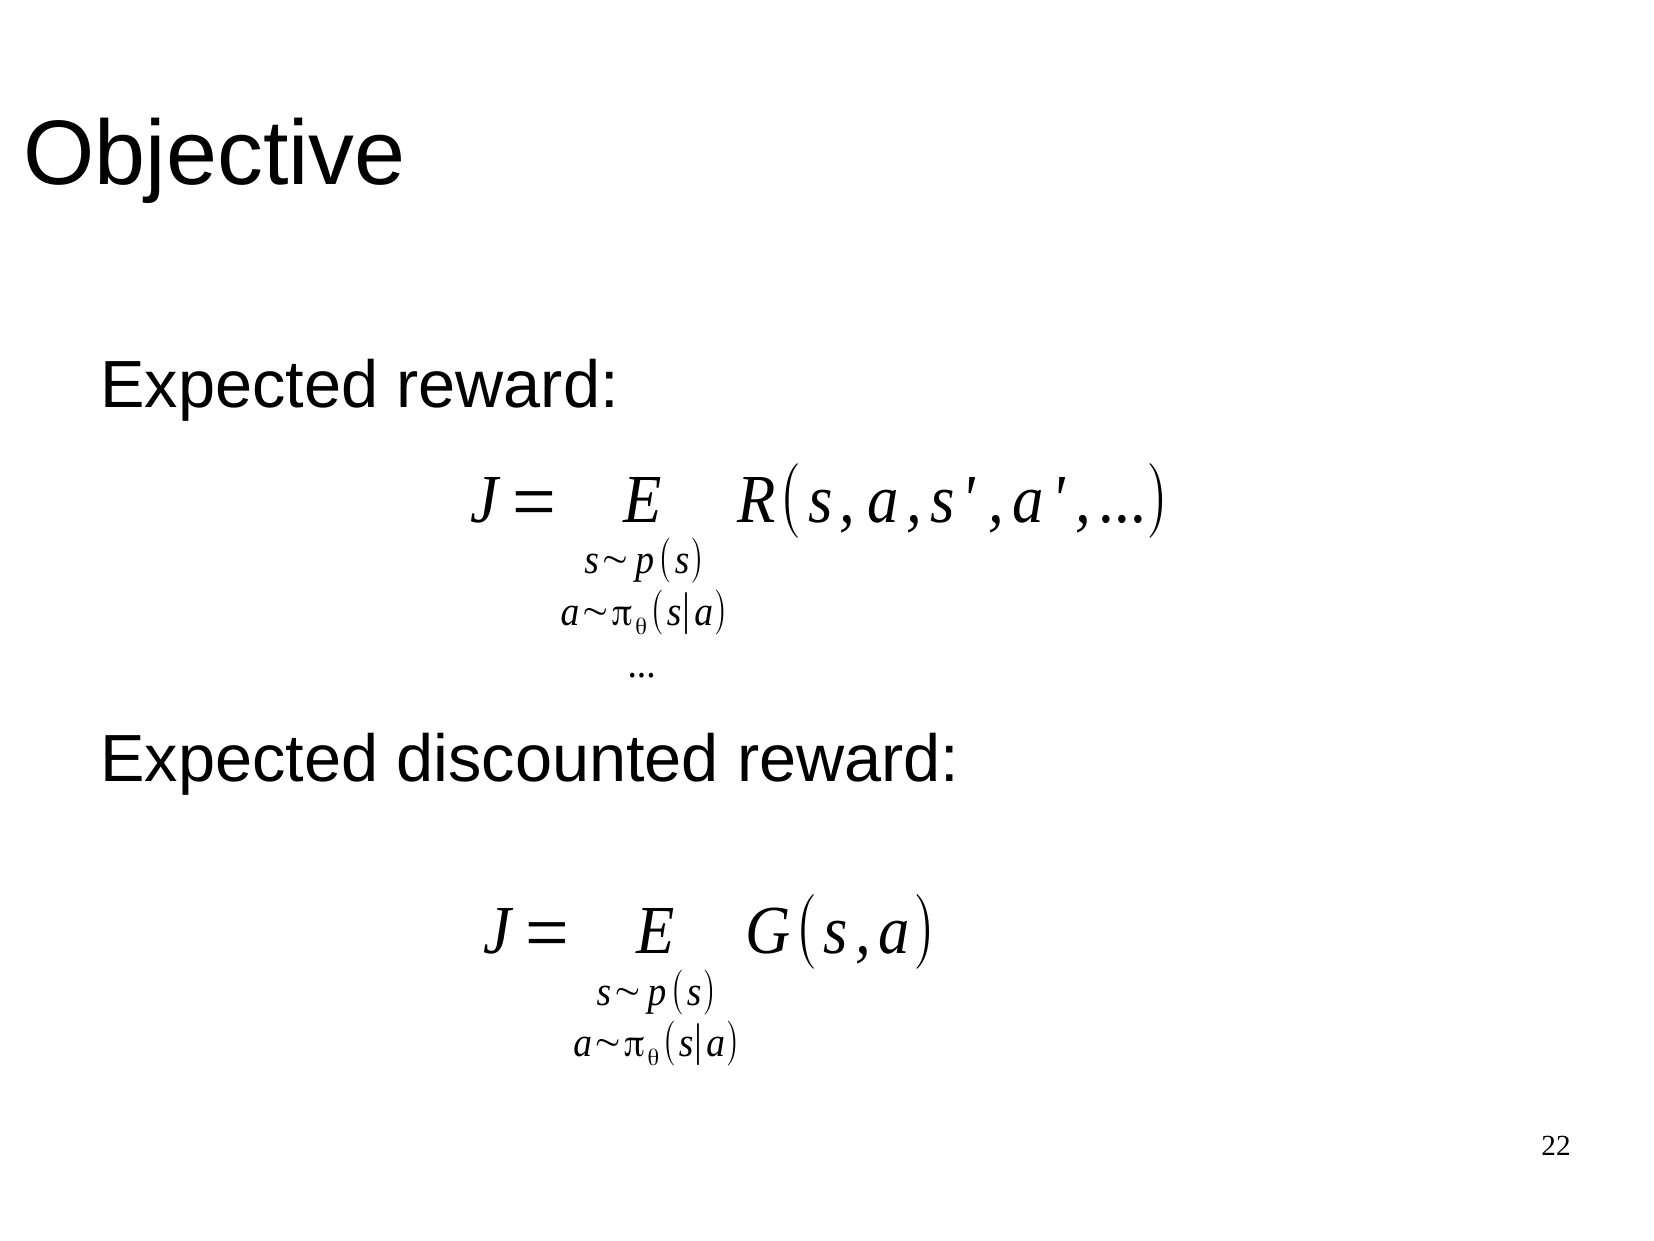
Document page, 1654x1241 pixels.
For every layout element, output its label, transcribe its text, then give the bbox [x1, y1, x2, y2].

chart [454, 457, 1184, 686]
title Objective [23, 49, 1512, 257]
text_box Expected reward: Expected discounted reward: [64, 256, 1486, 1111]
chart [467, 889, 952, 1069]
